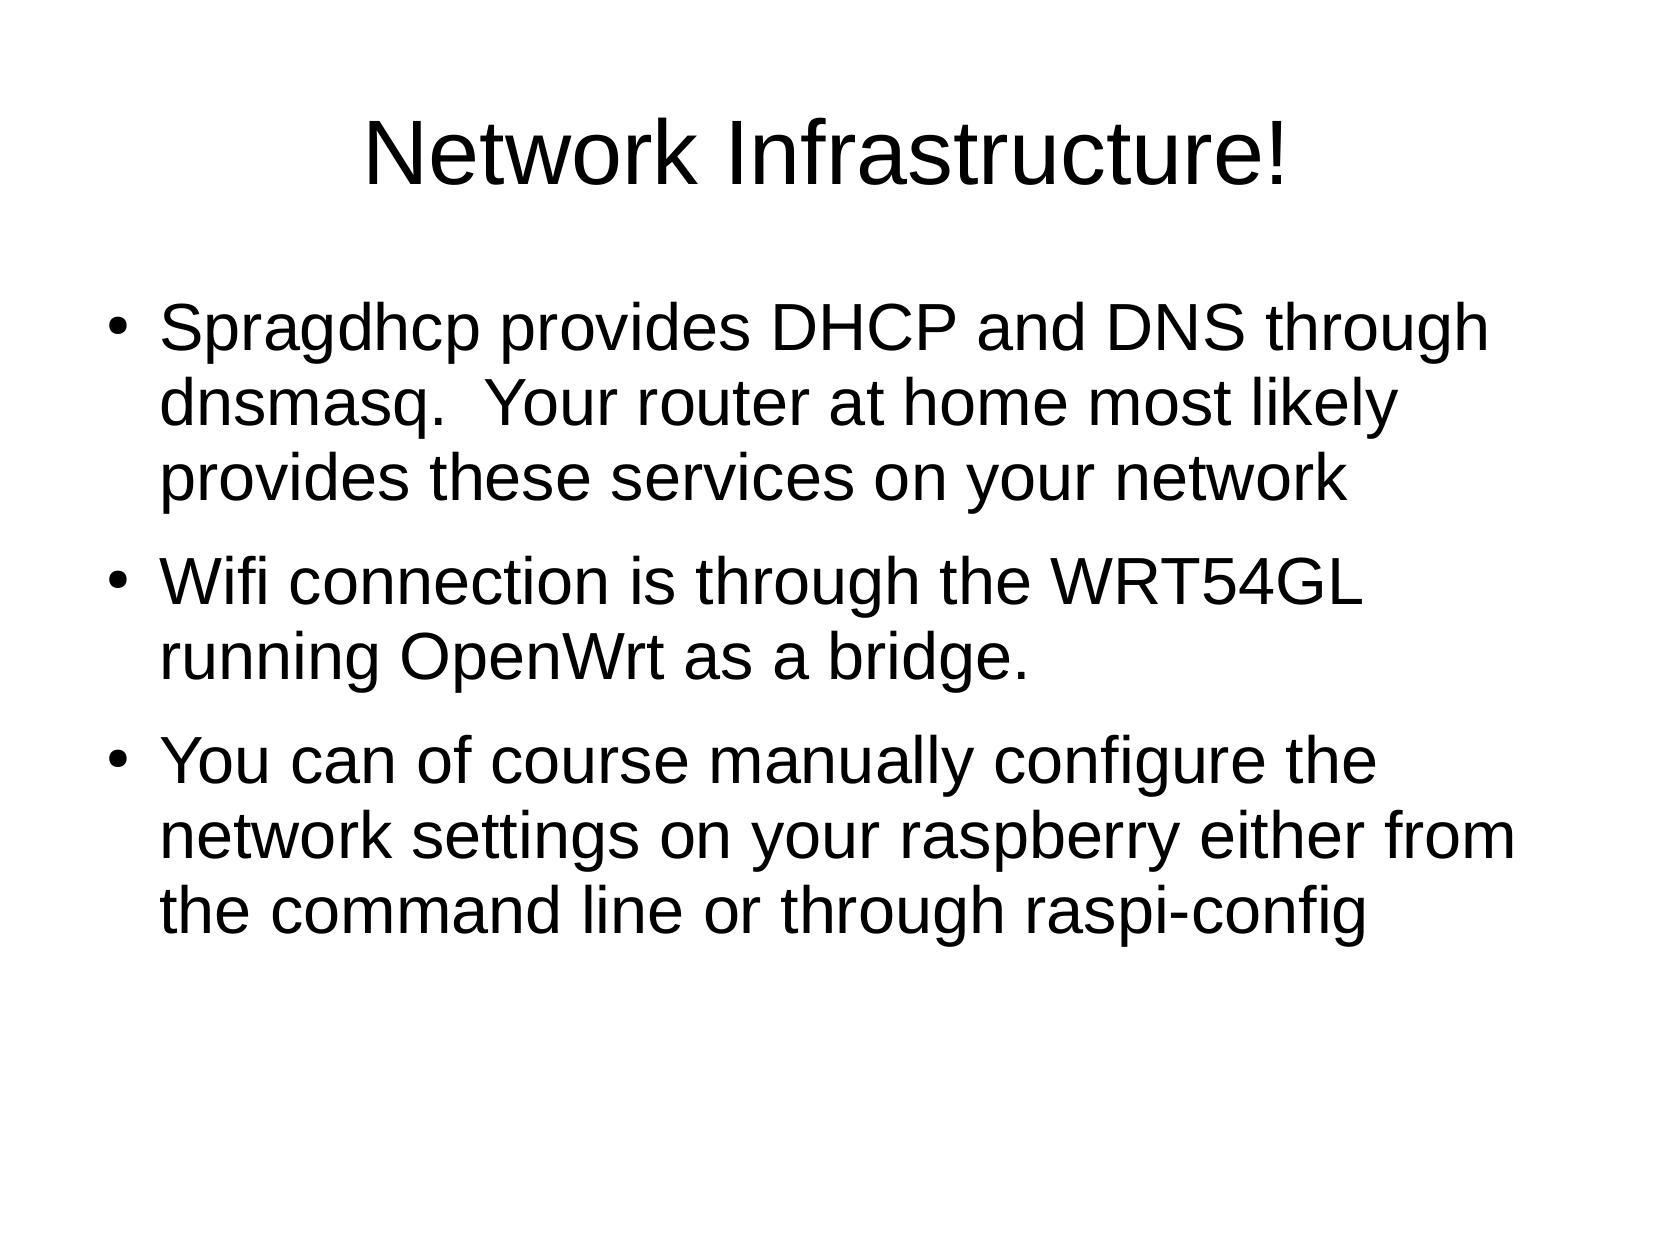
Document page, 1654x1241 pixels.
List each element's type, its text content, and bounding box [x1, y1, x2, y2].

list Spragdhcp provides DHCP and DNS through dnsmasq. Your router at home most likely provides these services on your network Wifi connection is through the WRT54GL running OpenWrt as a bridge. You can of course manually configure the network settings on your raspberry either from the command line or through raspi-config [88, 290, 1544, 1010]
title Network Infrastructure! [82, 49, 1571, 257]
